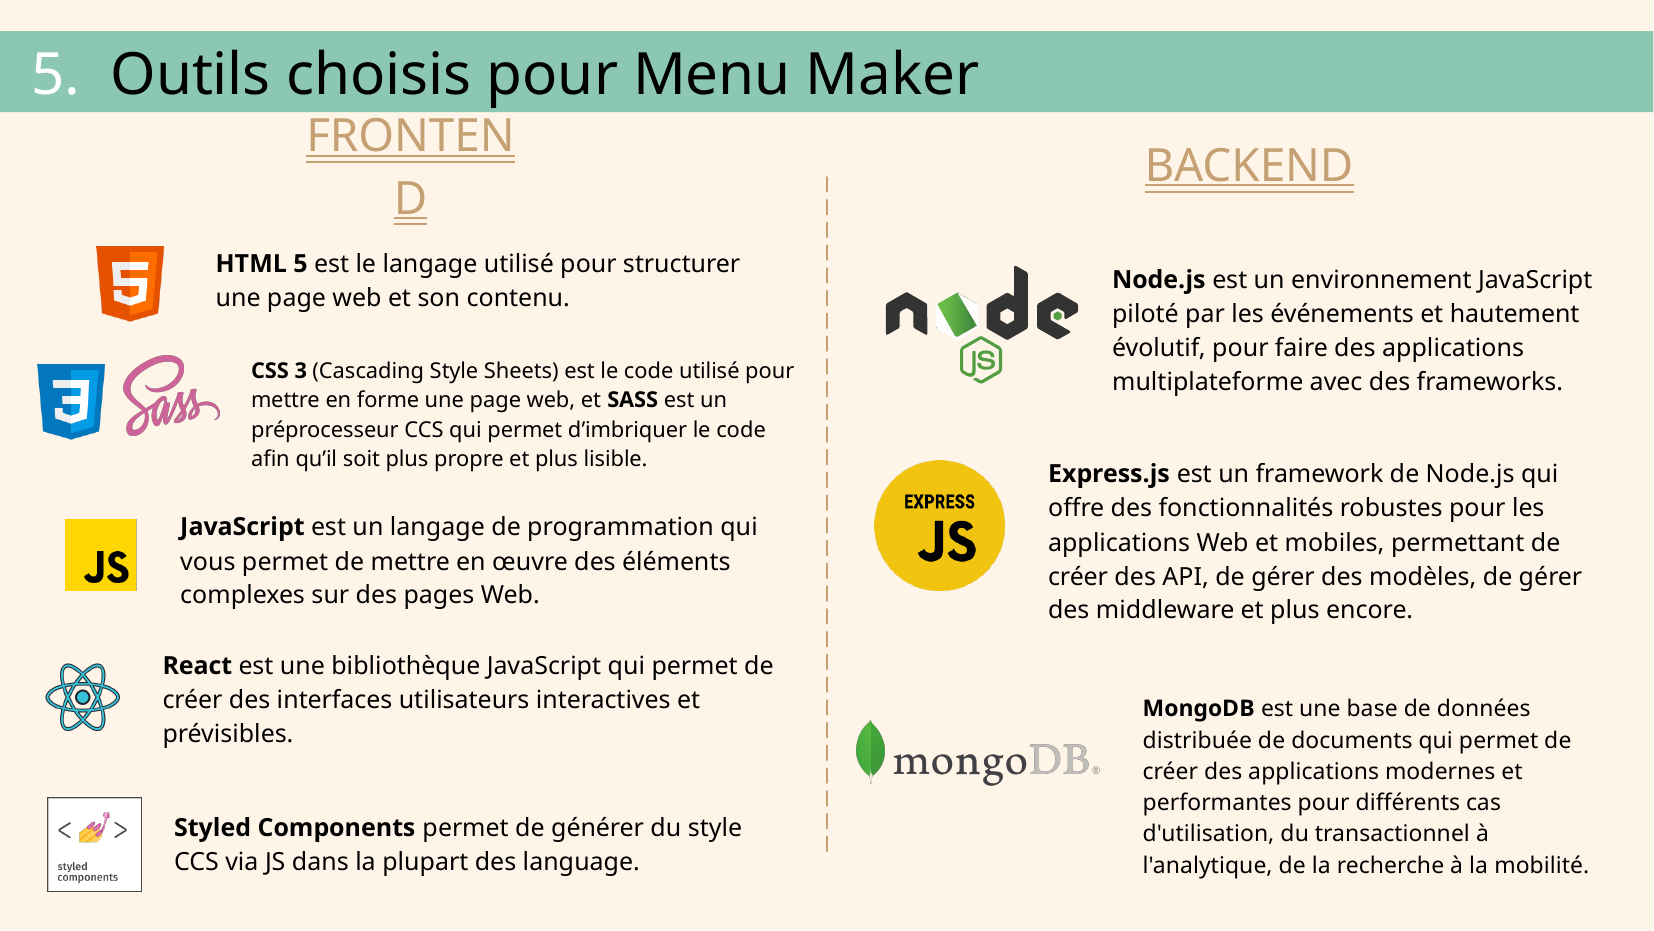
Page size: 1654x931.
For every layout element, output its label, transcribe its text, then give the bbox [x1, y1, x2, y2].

text_box MongoDB est une base de données distribuée de documents qui permet de créer des applications modernes et performantes pour différents cas d'utilisation, du transactionnel à l'analytique, de la recherche à la mobilité. [1127, 685, 1630, 863]
picture [47, 797, 142, 892]
text_box JavaScript est un langage de programmation qui vous permet de mettre en œuvre des éléments complexes sur des pages Web. [165, 508, 786, 612]
picture [23, 354, 231, 449]
text_box FRONTEND [277, 134, 544, 197]
text_box React est une bibliothèque JavaScript qui permet de créer des interfaces utilisateurs interactives et prévisibles. [147, 647, 798, 751]
picture [885, 265, 1079, 384]
text_box CSS 3 (Cascading Style Sheets) est le code utilisé pour mettre en forme une page web, et SASS est un préprocesseur CCS qui permet d’imbriquer le code afin qu’il soit plus propre et plus lisible. [236, 342, 821, 486]
picture [53, 507, 148, 603]
picture [35, 649, 130, 745]
picture [856, 674, 1100, 827]
text_box Styled Components permet de générer du style CCS via JS dans la plupart des language. [159, 795, 792, 892]
title 5. Outils choisis pour Menu Maker [0, 31, 1654, 113]
text_box Node.js est un environnement JavaScript piloté par les événements et hautement évolutif, pour faire des applications multiplateforme avec des frameworks. [1097, 253, 1648, 386]
picture [82, 236, 178, 331]
text_box Express.js est un framework de Node.js qui offre des fonctionnalités robustes pour les applications Web et mobiles, permettant de créer des API, de gérer des modèles, de gérer des middleware et plus encore. [1033, 448, 1625, 611]
text_box BACKEND [1116, 133, 1382, 195]
picture [874, 460, 1005, 591]
text_box HTML 5 est le langage utilisé pour structurer une page web et son contenu. [200, 242, 756, 317]
